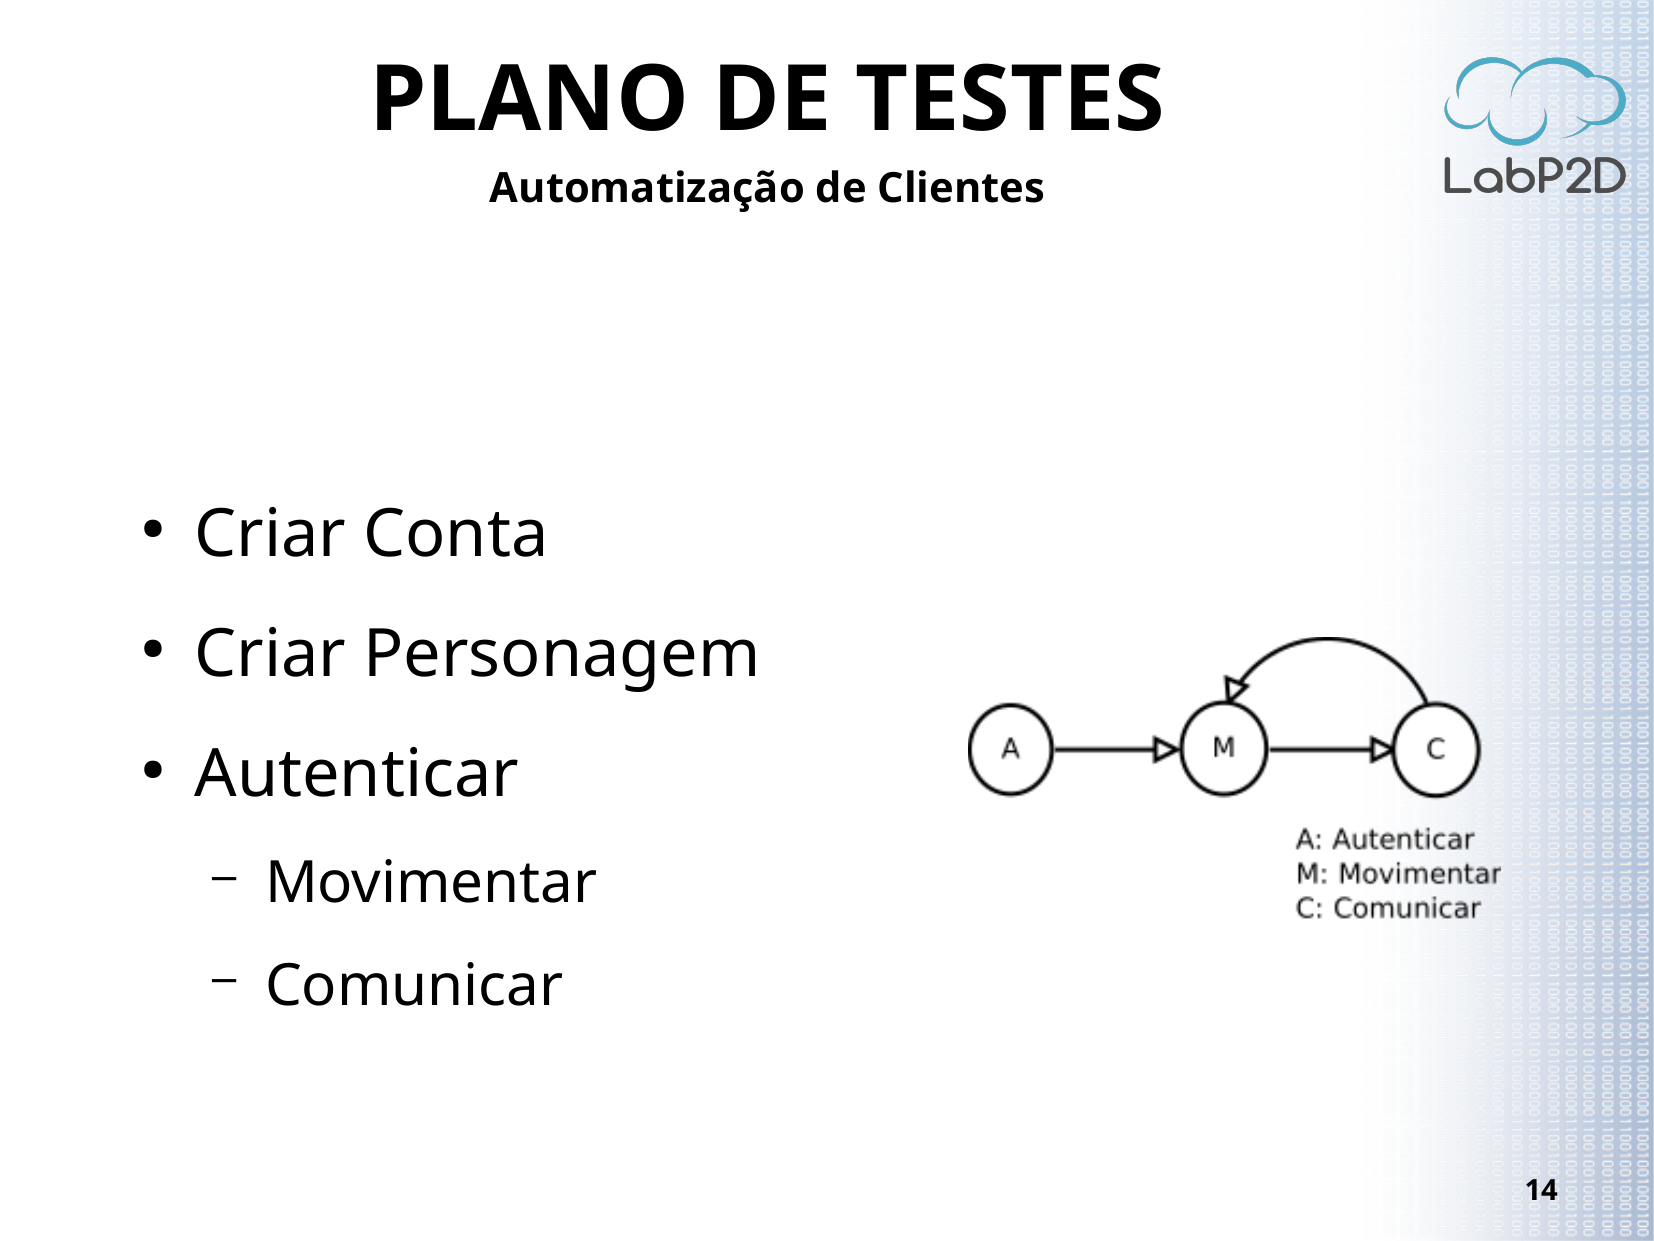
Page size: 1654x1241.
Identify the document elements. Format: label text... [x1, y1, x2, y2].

list Criar Conta Criar Personagem Autenticar Movimentar Comunicar [123, 271, 827, 1116]
title PLANO DE TESTES Automatização de Clientes [82, 19, 1453, 227]
picture [968, 1, 1654, 1240]
